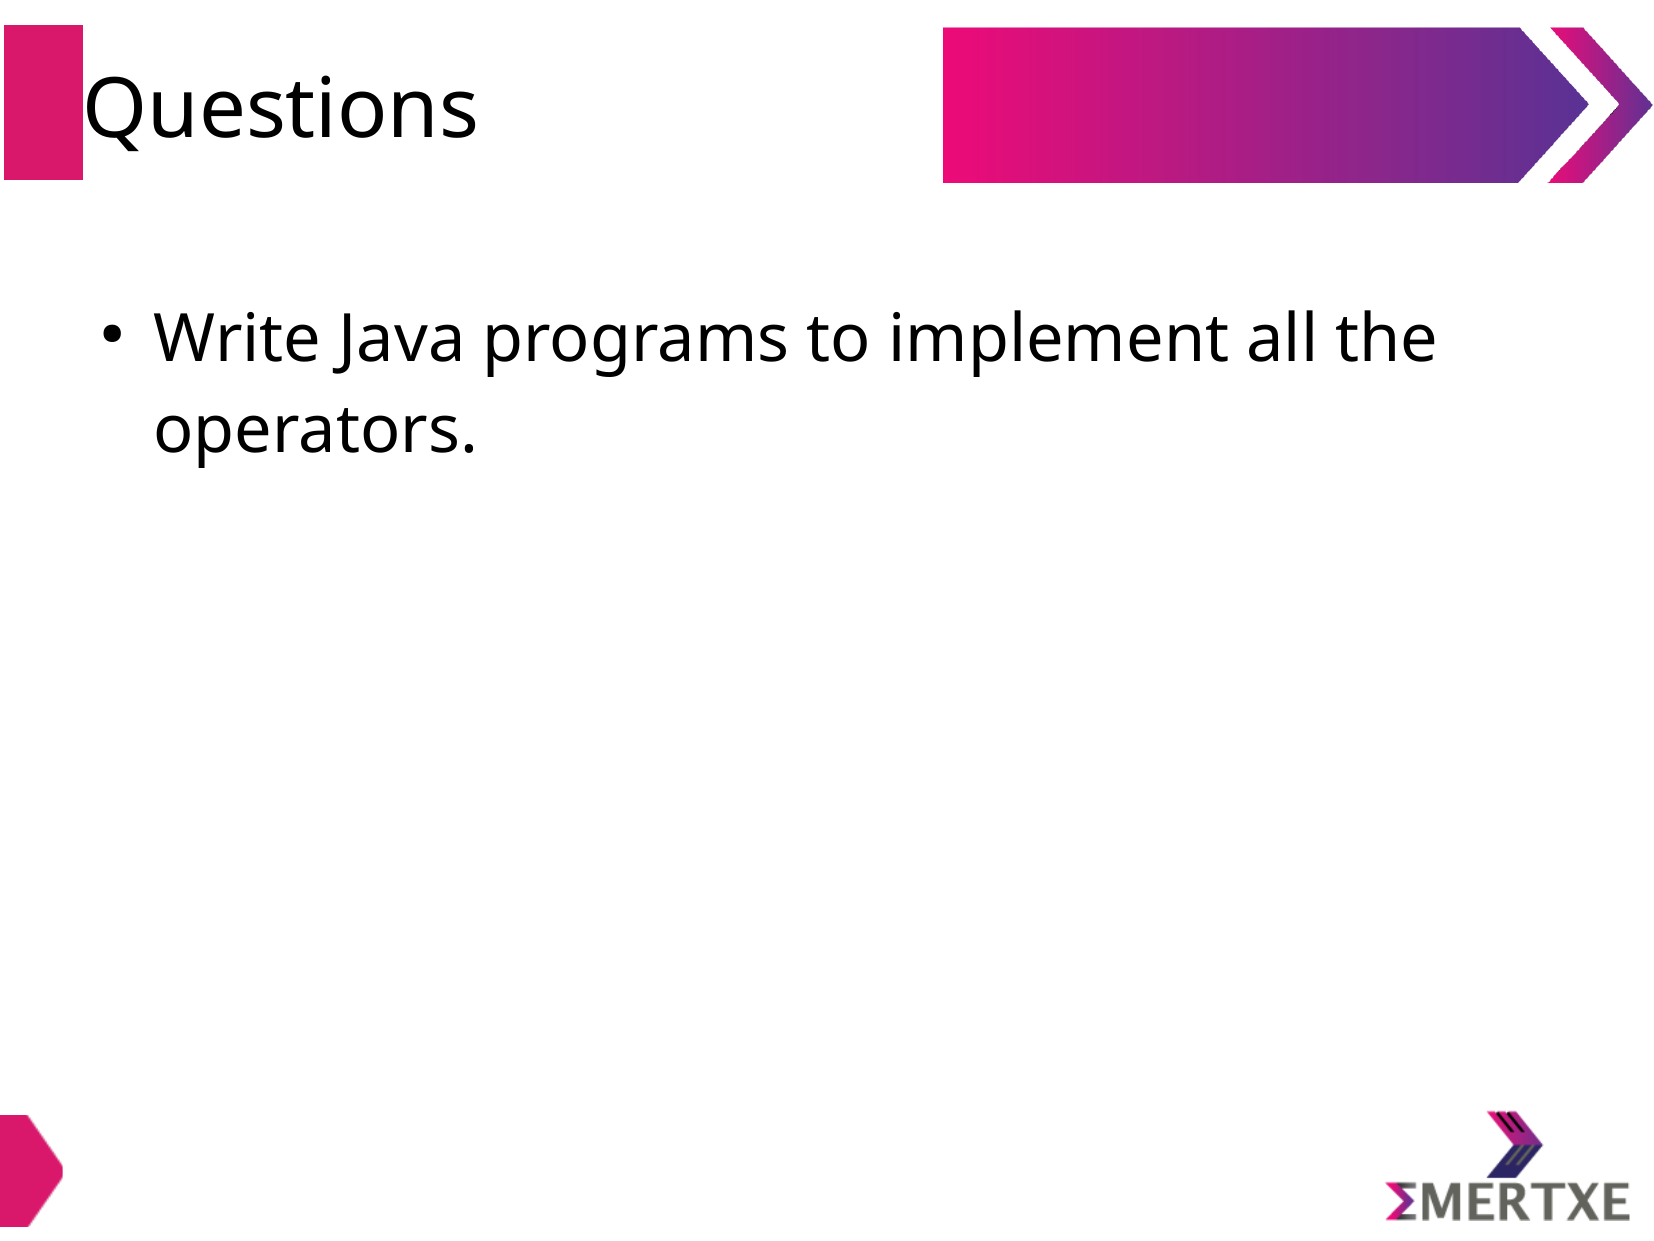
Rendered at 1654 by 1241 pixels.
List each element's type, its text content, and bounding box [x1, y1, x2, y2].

title Questions [82, 2, 1571, 210]
picture [1385, 1107, 1631, 1221]
list Write Java programs to implement all the operators. [82, 290, 1571, 1010]
picture [1571, 27, 1653, 183]
